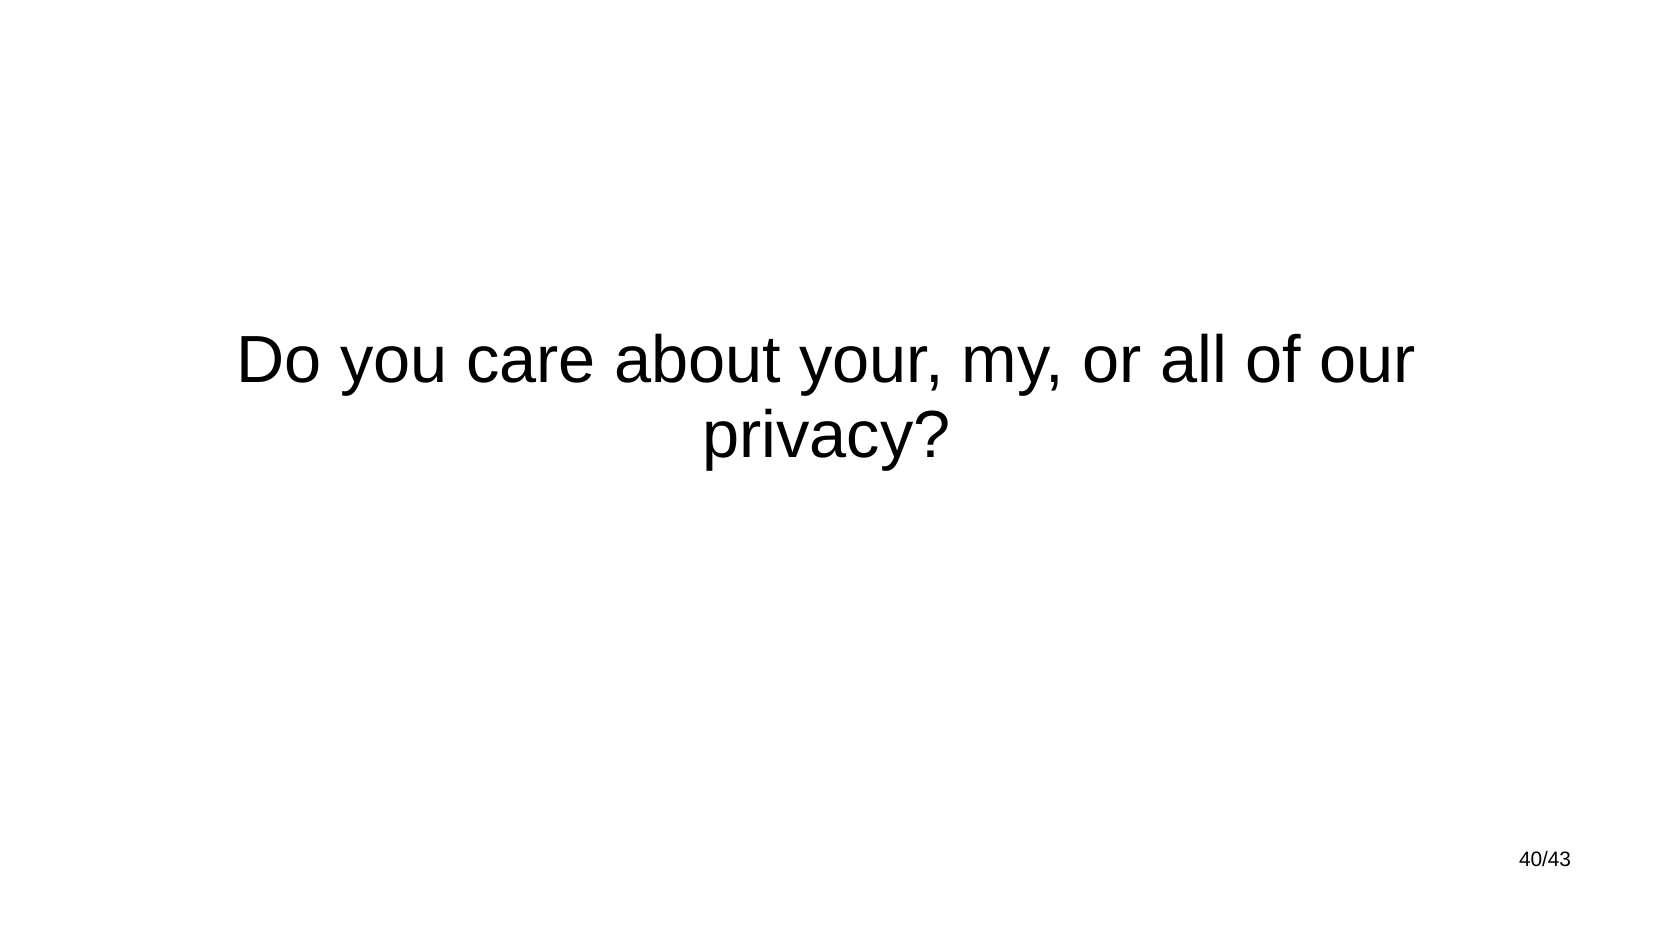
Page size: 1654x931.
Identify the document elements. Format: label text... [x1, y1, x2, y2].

subtitle Do you care about your, my, or all of our privacy? [82, 37, 1571, 757]
